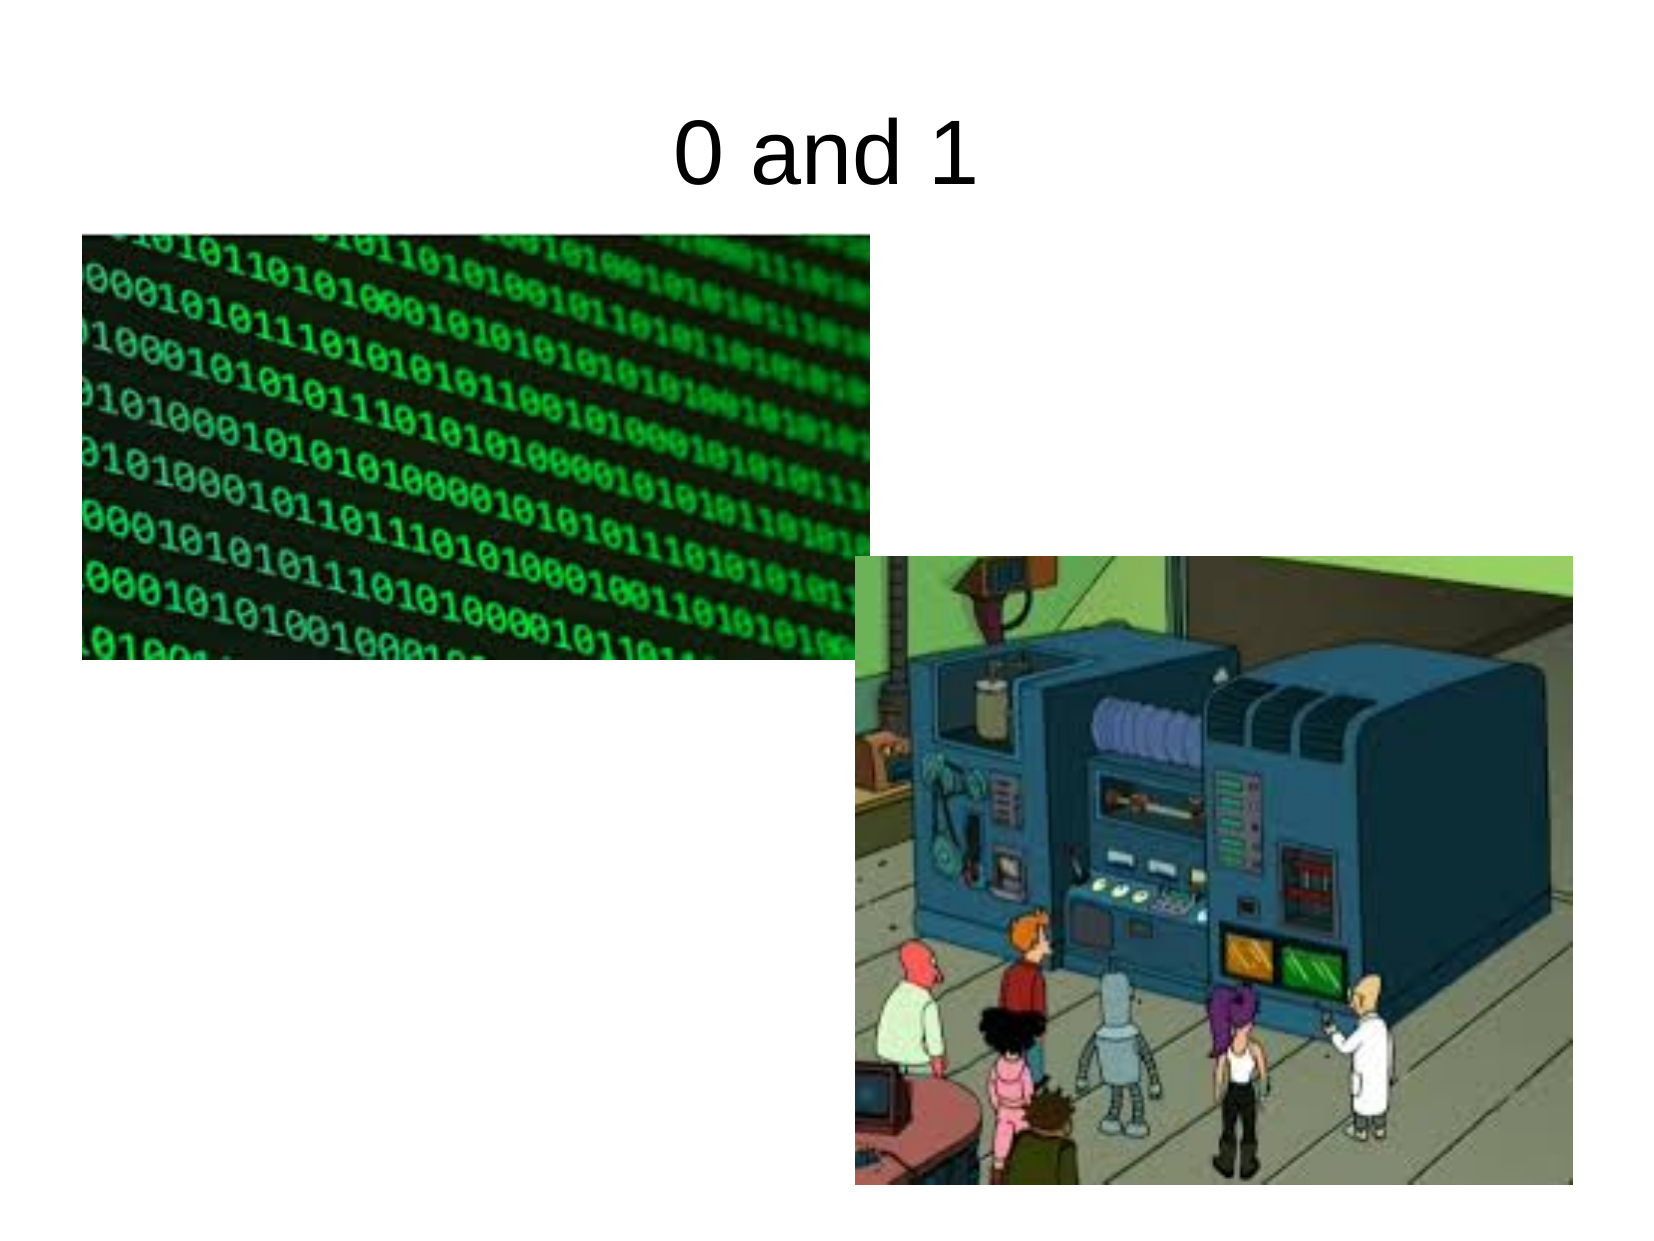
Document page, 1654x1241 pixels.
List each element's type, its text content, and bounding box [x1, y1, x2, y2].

picture [82, 233, 1573, 1186]
title 0 and 1 [82, 49, 1571, 257]
